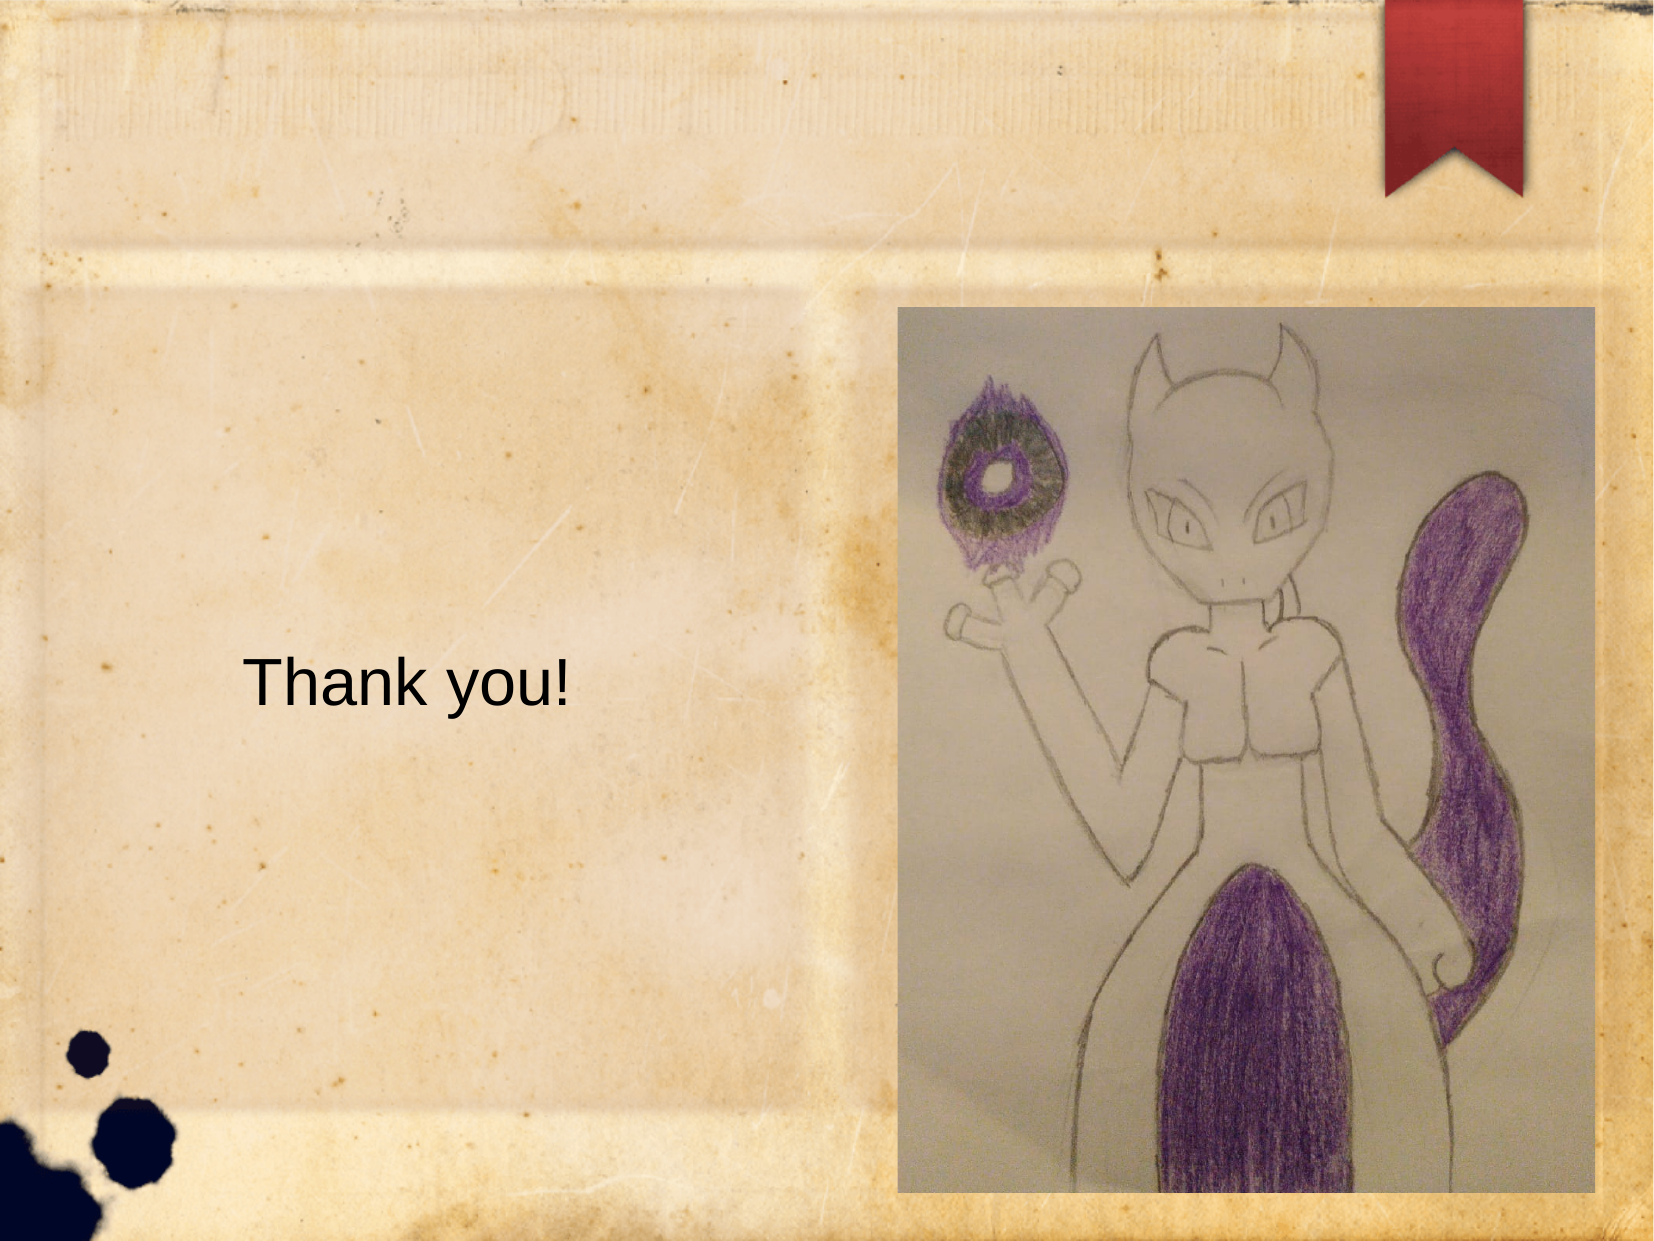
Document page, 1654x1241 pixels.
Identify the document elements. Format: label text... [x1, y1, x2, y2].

picture [0, 0, 1654, 1241]
subtitle Thank you! [177, 596, 638, 768]
